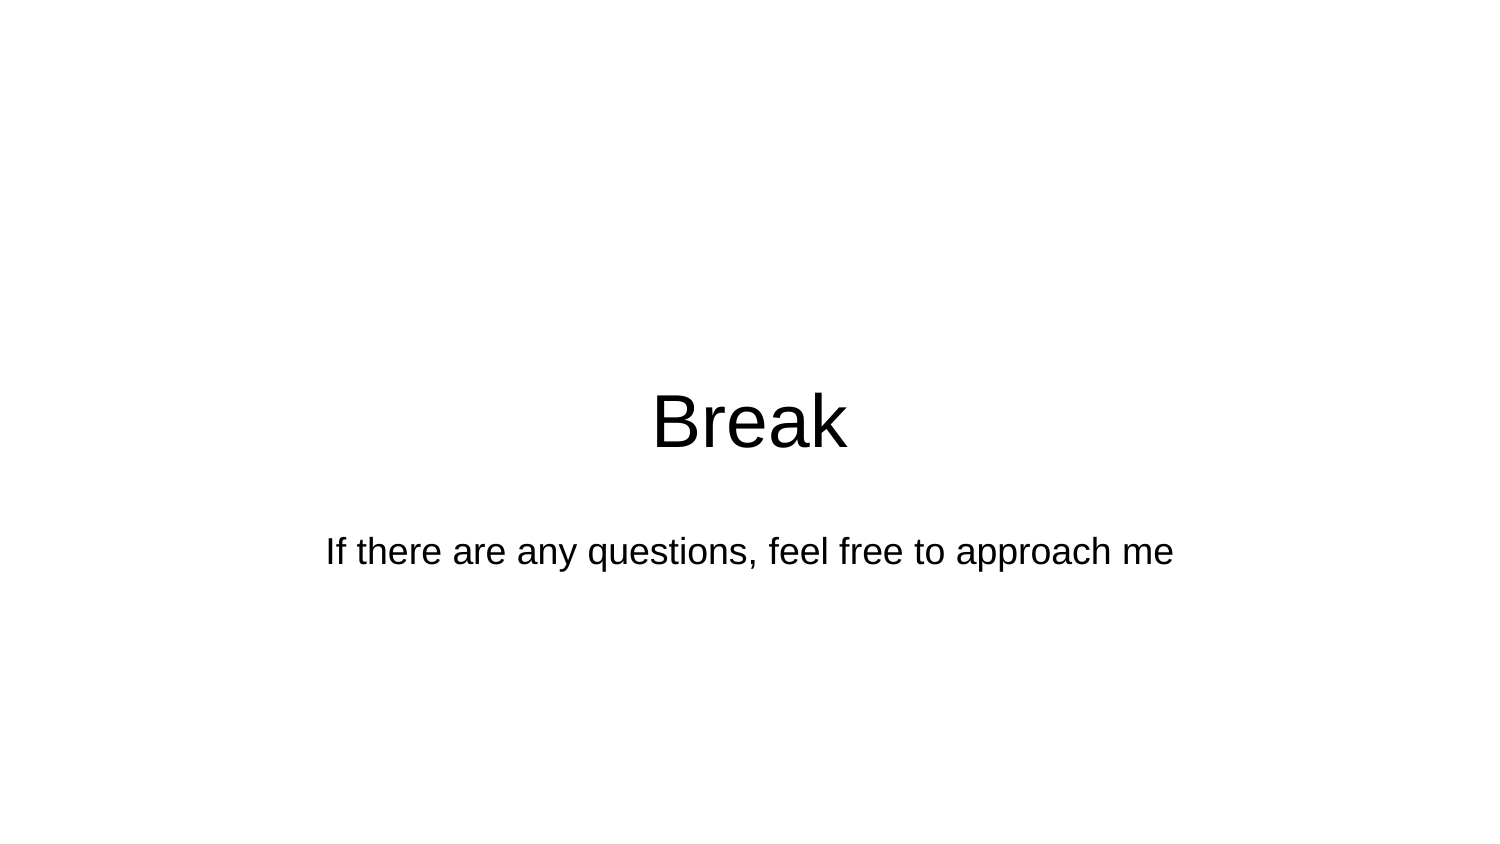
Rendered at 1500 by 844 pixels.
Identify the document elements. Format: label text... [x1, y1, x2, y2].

title Break [51, 352, 1449, 482]
title If there are any questions, feel free to approach me [51, 482, 1449, 621]
